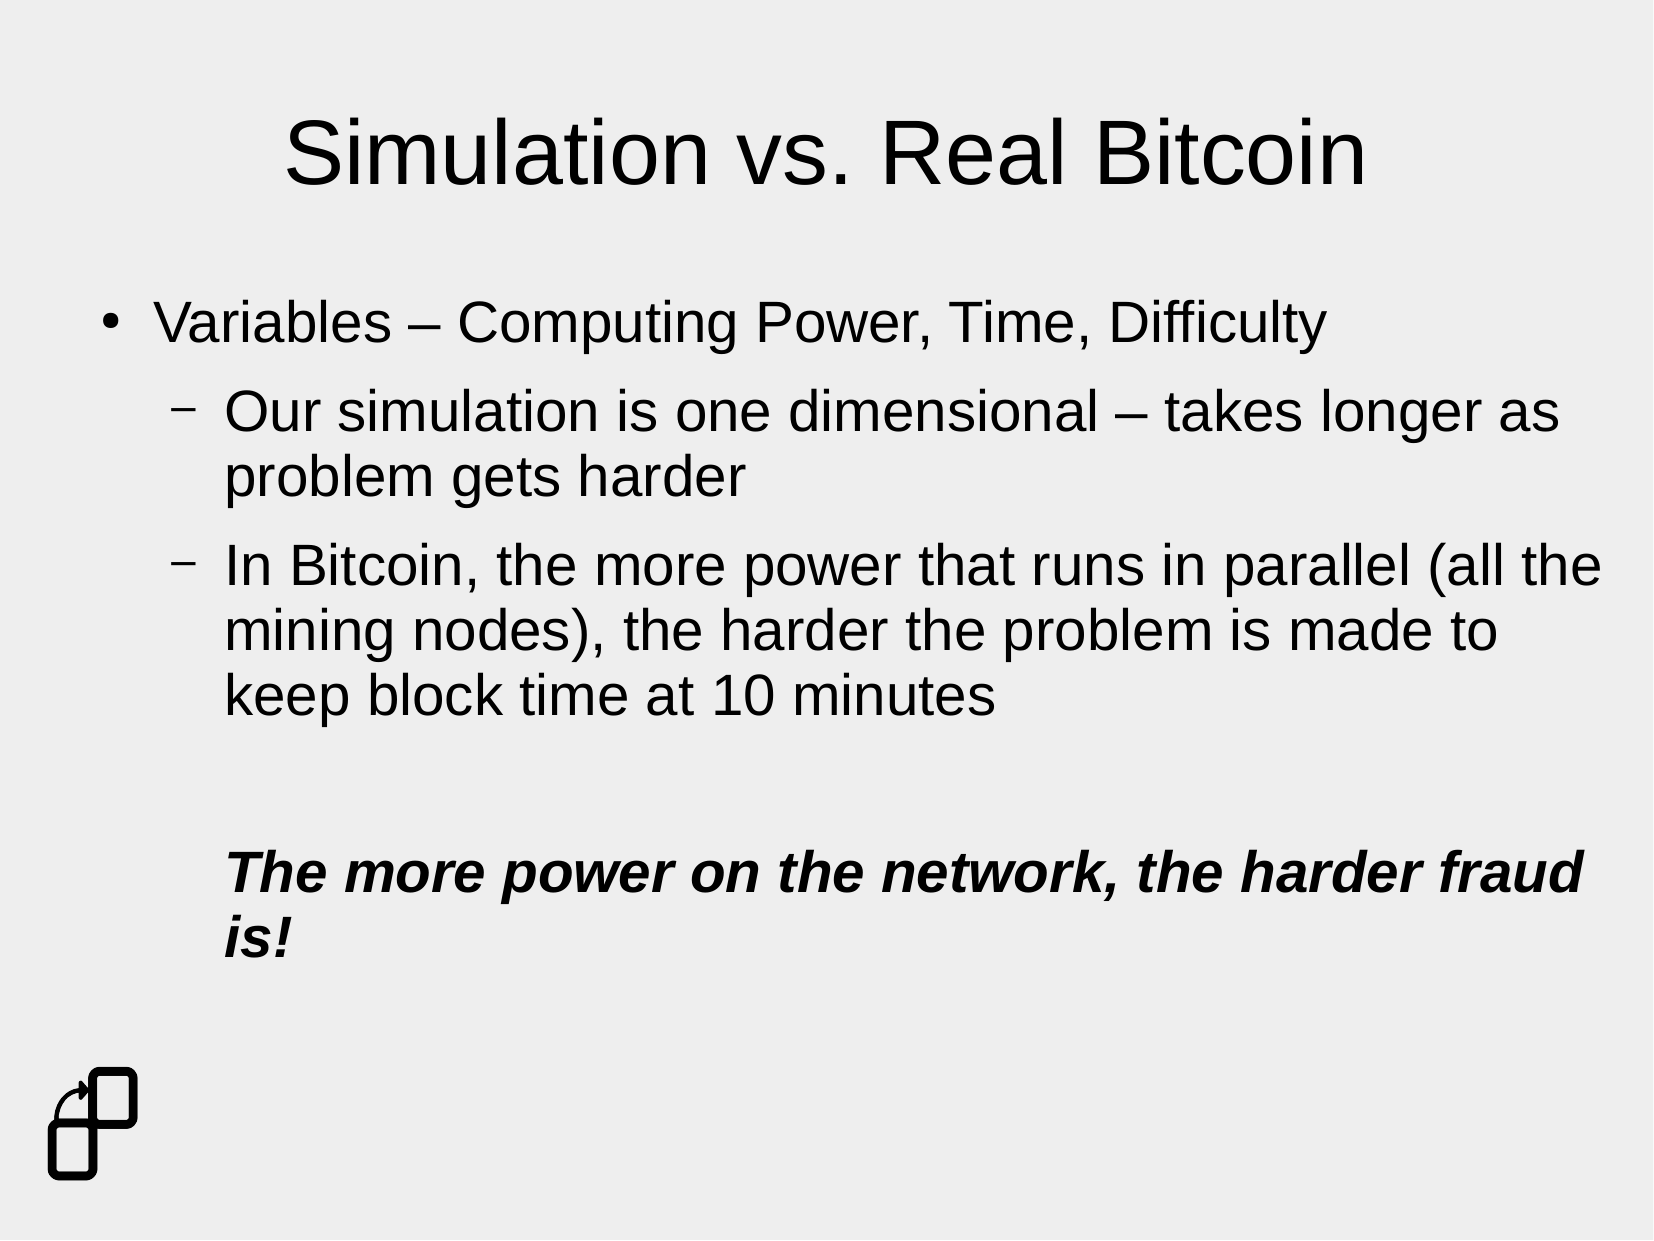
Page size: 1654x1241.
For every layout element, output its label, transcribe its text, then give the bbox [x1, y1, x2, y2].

list Variables – Computing Power, Time, Difficulty Our simulation is one dimensional – takes longer as problem gets harder In Bitcoin, the more power that runs in parallel (all the mining nodes), the harder the problem is made to keep block time at 10 minutes The more power on the network, the harder fraud is! [82, 290, 1606, 1126]
title Simulation vs. Real Bitcoin [82, 49, 1571, 257]
picture [30, 1062, 153, 1186]
